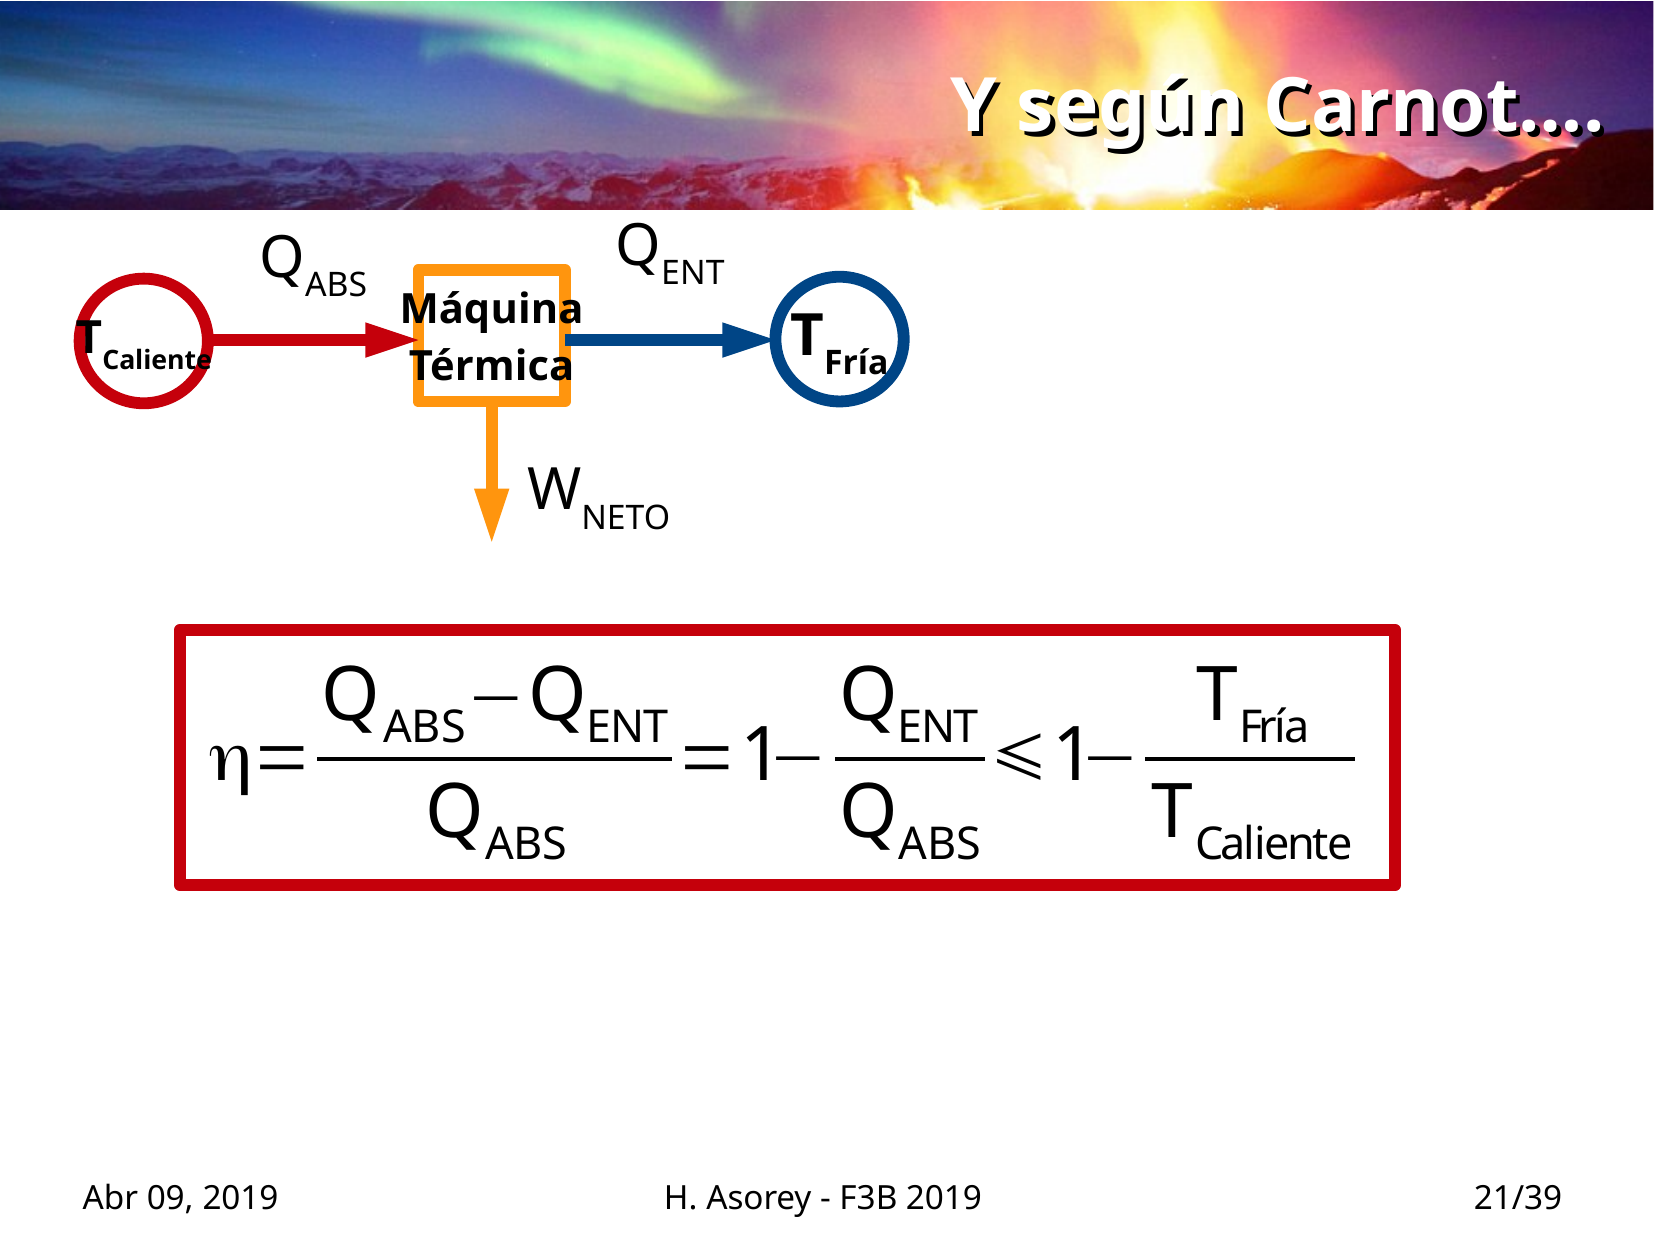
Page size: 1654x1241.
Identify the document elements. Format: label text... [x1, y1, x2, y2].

text_box Máquina Térmica [418, 269, 565, 402]
text_box TCaliente [79, 278, 208, 404]
chart [199, 648, 1366, 871]
text_box WNETO [508, 440, 689, 572]
title Y según Carnot…. [45, 15, 1606, 191]
picture [0, 1, 1654, 210]
text_box TFría [775, 276, 904, 402]
